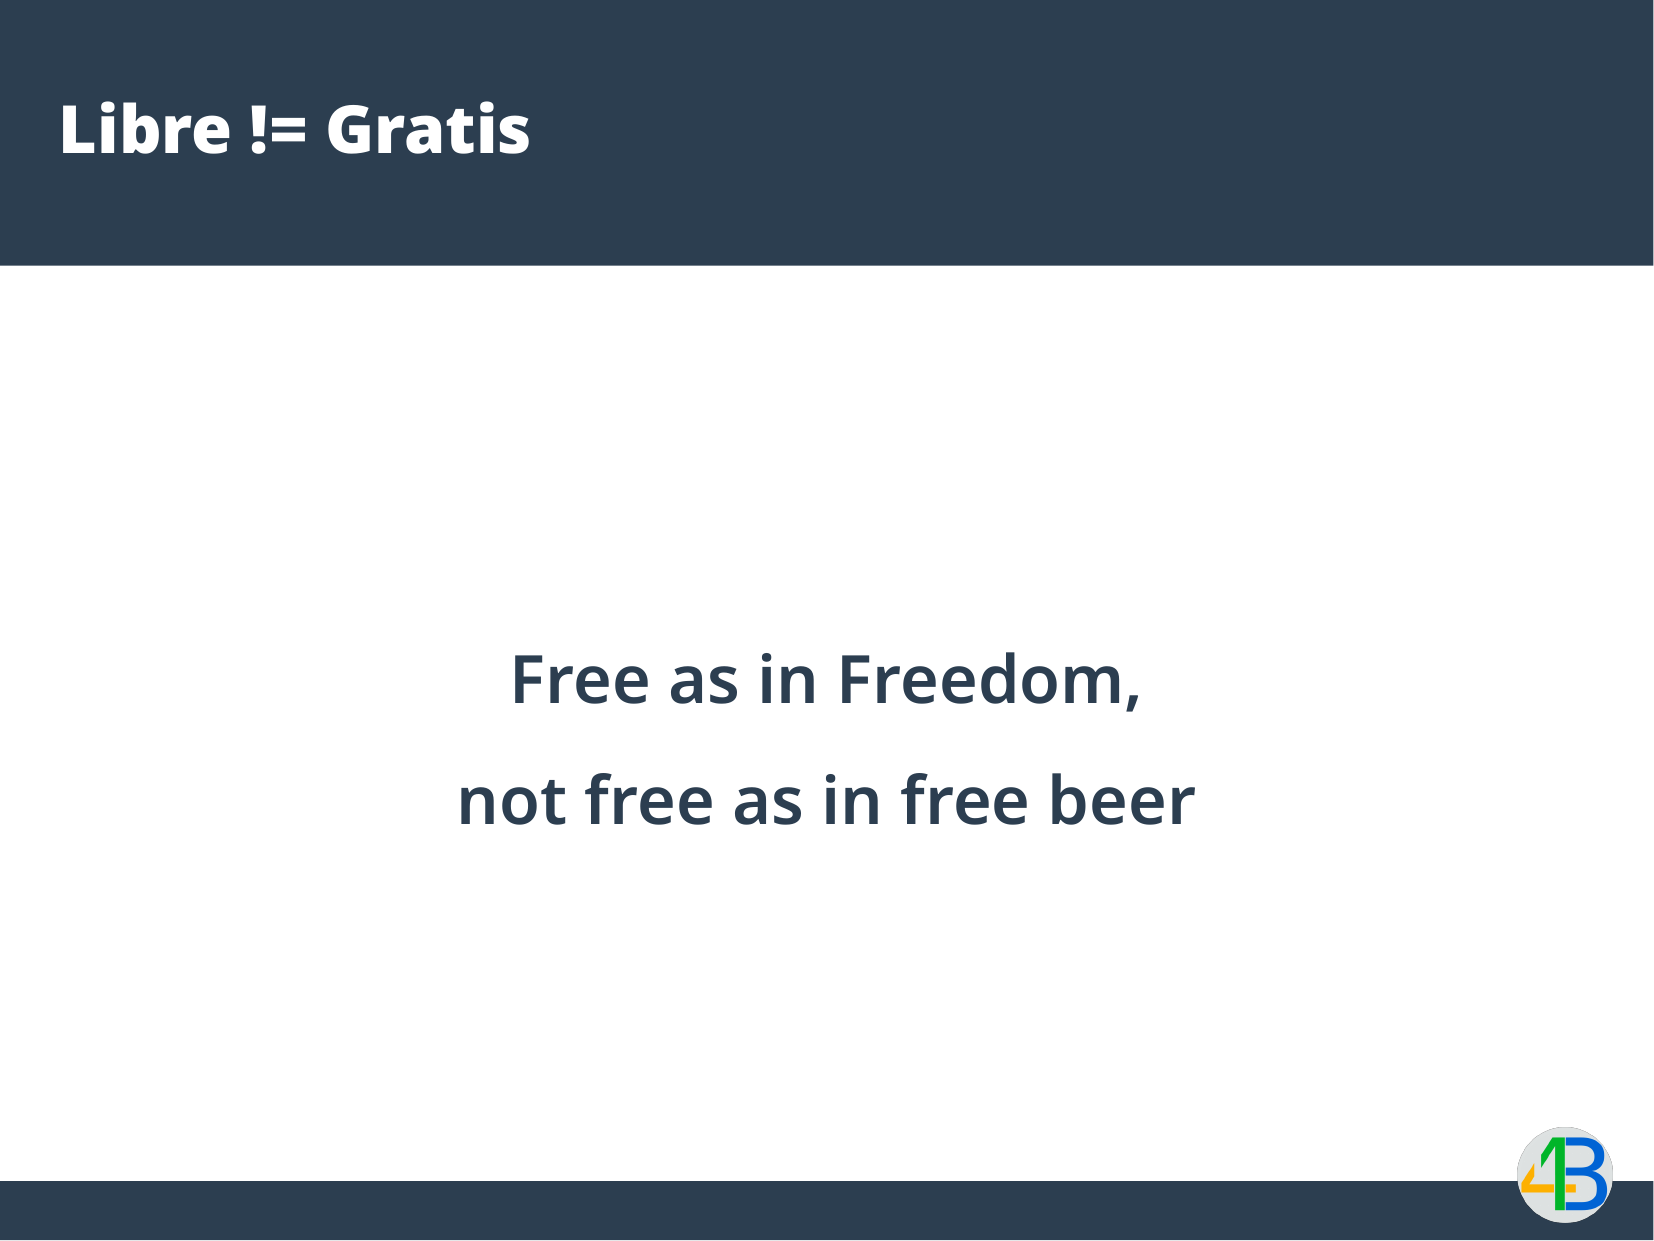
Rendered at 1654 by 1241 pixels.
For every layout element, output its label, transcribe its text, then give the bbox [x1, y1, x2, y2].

list Free as in Freedom, not free as in free beer [59, 324, 1595, 1152]
picture [1517, 1127, 1613, 1223]
title Libre != Gratis [59, 49, 1595, 207]
